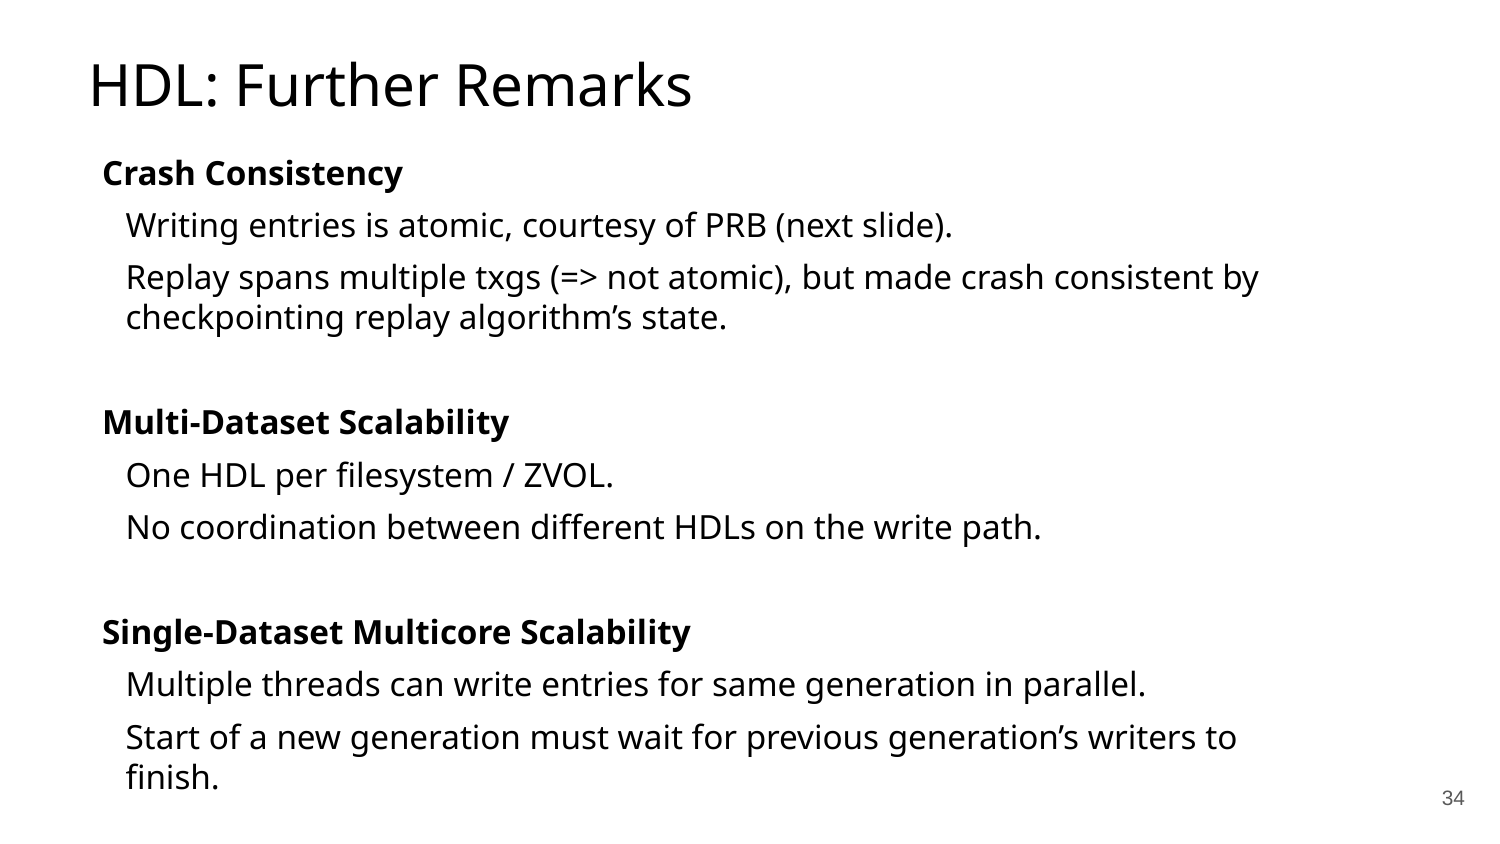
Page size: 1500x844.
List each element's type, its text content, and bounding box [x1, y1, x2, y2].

title HDL: Further Remarks [73, 33, 1400, 165]
text_box Crash Consistency Writing entries is atomic, courtesy of PRB (next slide). Replay spans multiple txgs (=> not atomic), but made crash consistent by checkpointing replay algorithm’s state. Multi-Dataset Scalability One HDL per filesystem / ZVOL. No coordination between different HDLs on the write path. Single-Dataset Multicore Scalability Multiple threads can write entries for same generation in parallel. Start of a new generation must wait for previous generation’s writers to finish. [86, 136, 1332, 738]
slide_number <number> [1389, 764, 1480, 830]
